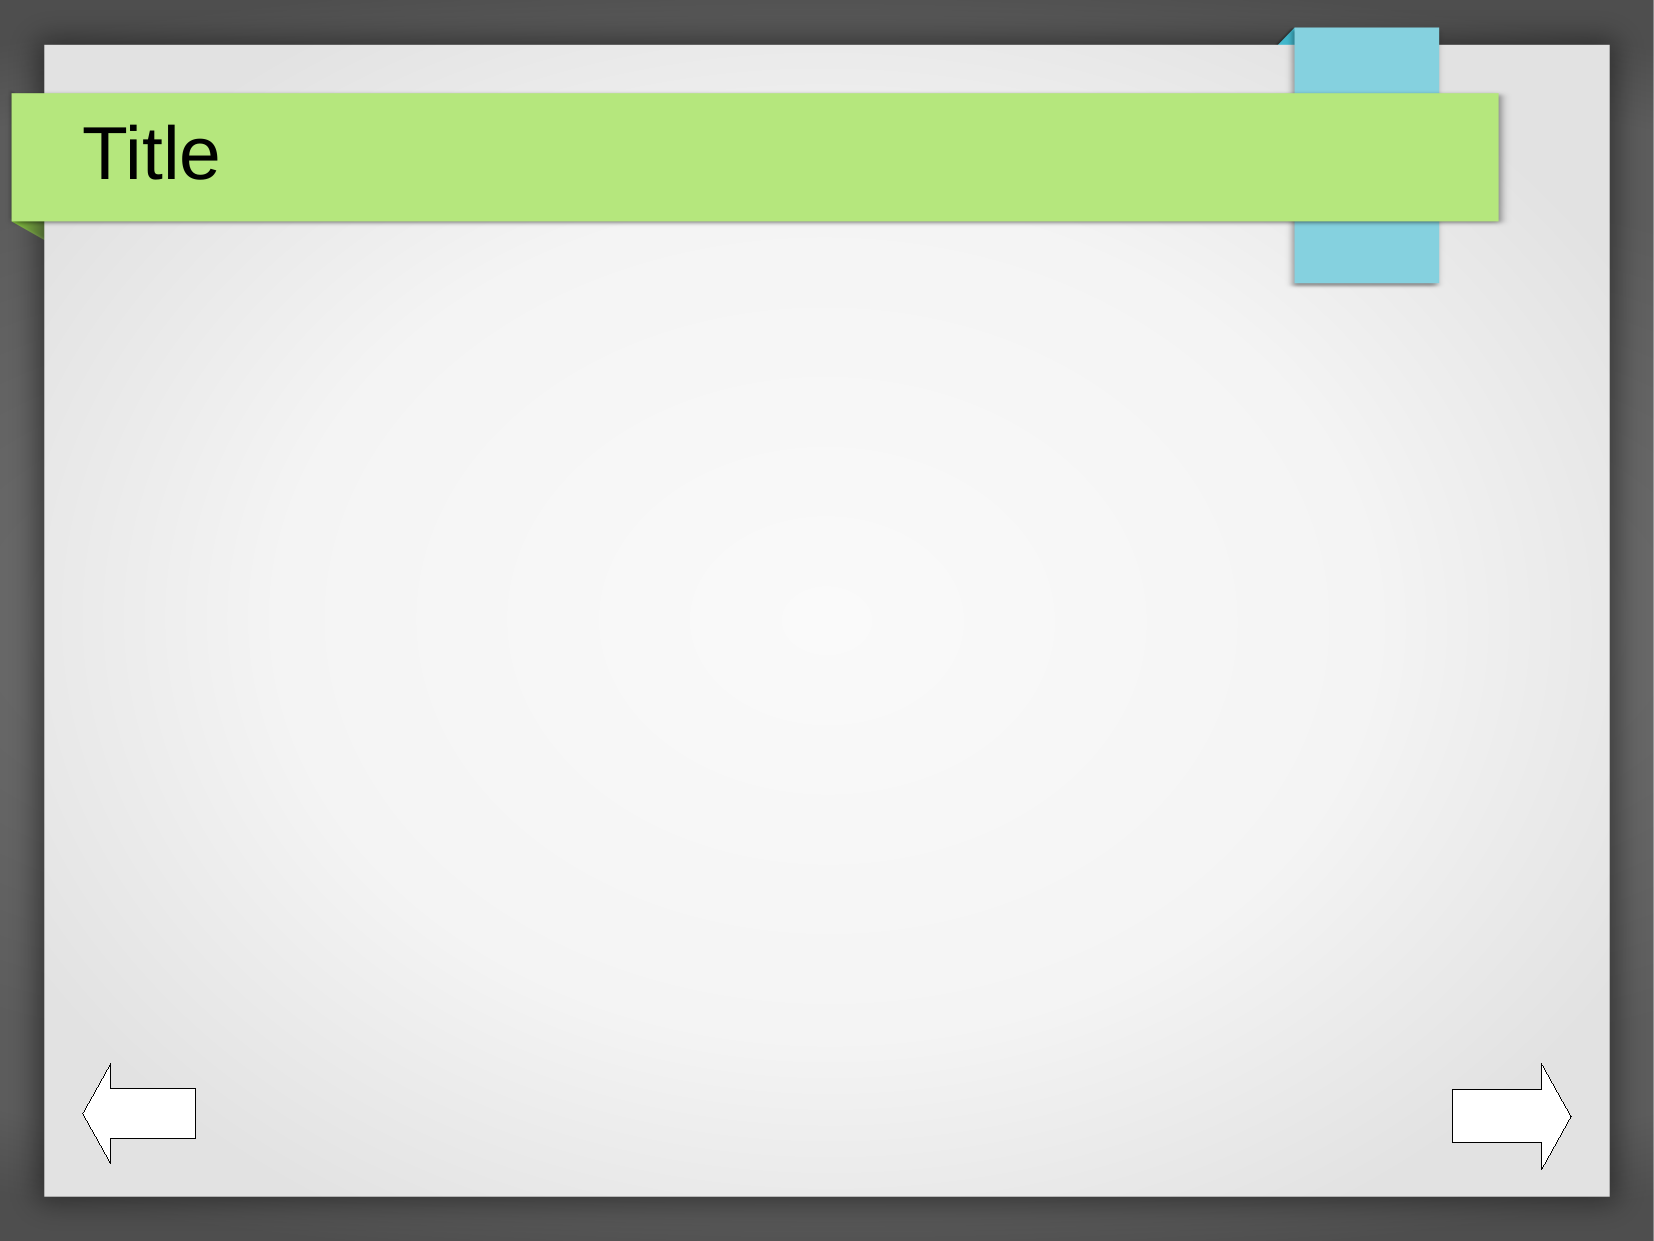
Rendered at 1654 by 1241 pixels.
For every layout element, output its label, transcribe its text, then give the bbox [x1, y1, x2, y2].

text_box [1452, 1063, 1572, 1170]
picture [0, 0, 1654, 1241]
title Title [82, 94, 1264, 213]
text_box [82, 1063, 196, 1164]
